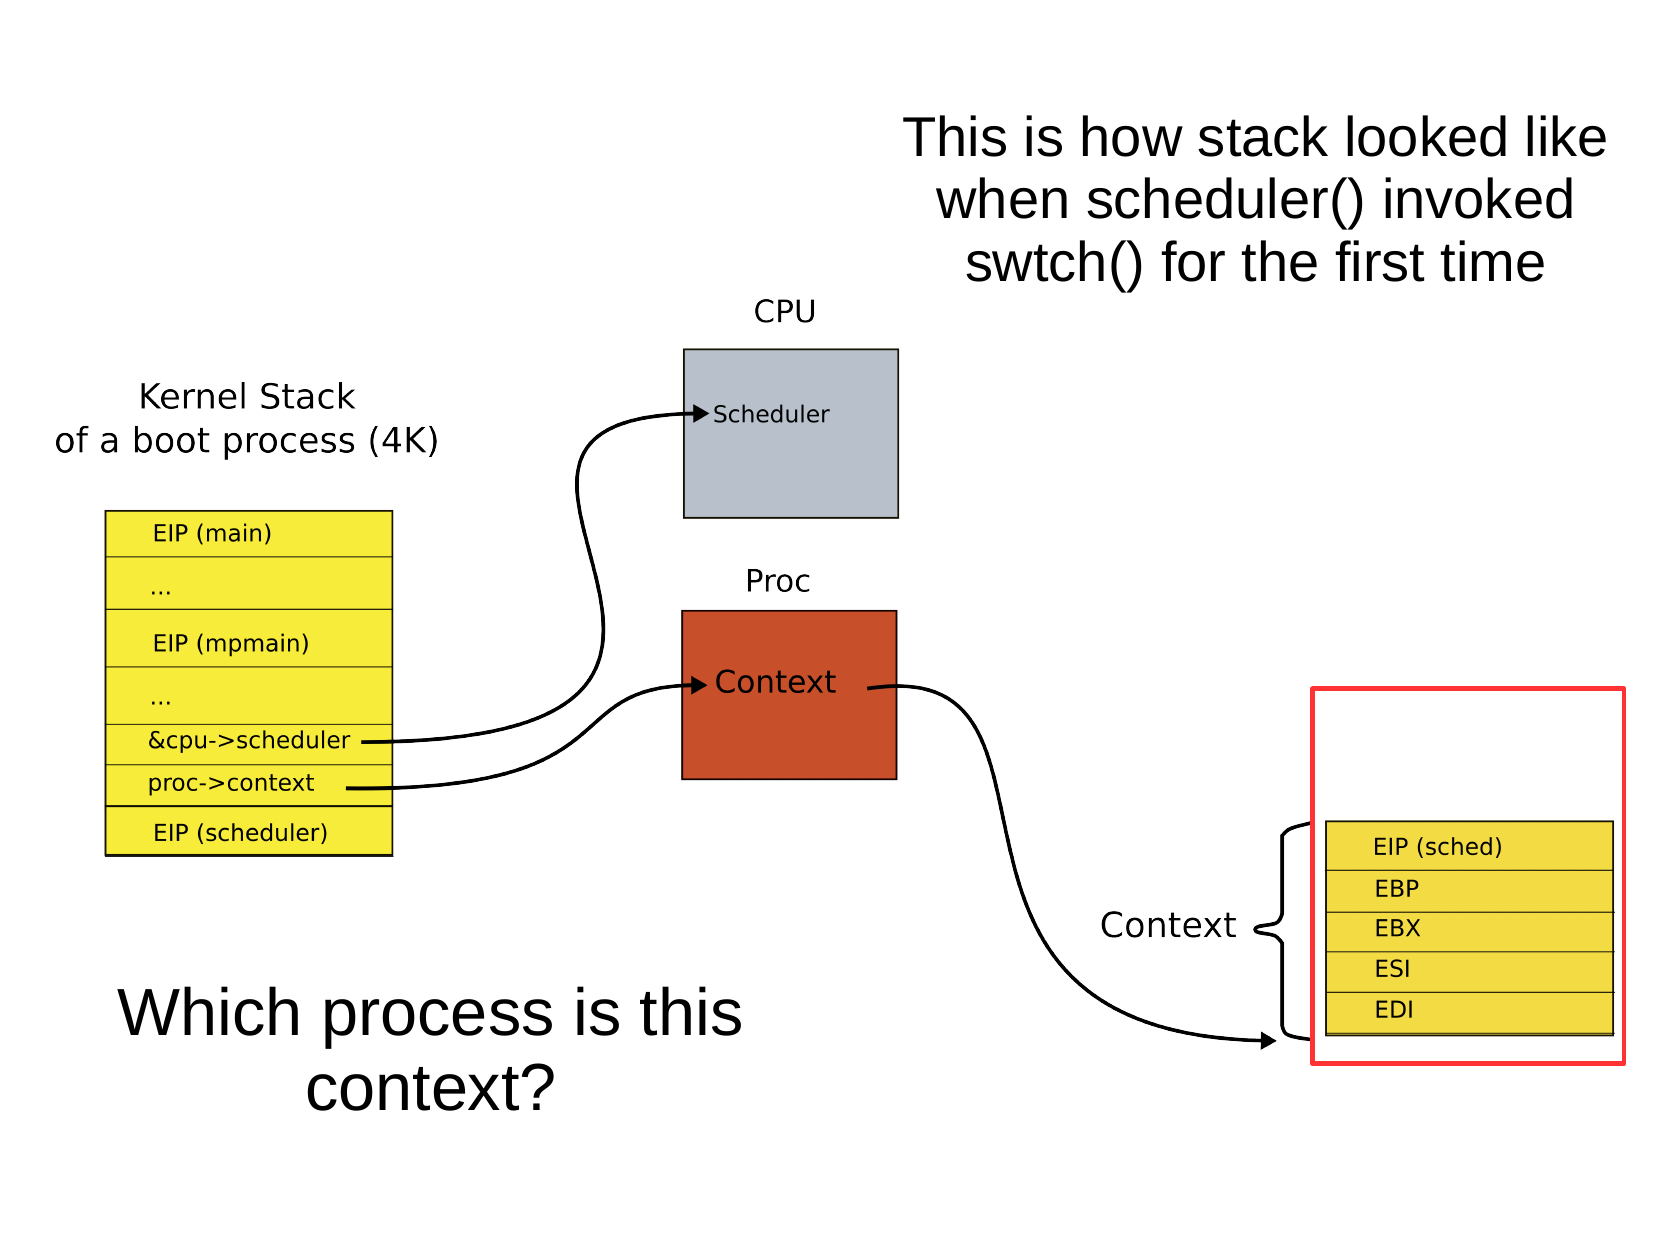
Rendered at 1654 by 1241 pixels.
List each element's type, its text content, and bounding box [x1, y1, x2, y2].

list Which process is this context? [75, 975, 788, 1126]
picture [1315, 691, 1615, 1050]
list This is how stack looked like when scheduler() invoked swtch() for the first time [900, 105, 1613, 301]
picture [56, 299, 1615, 1050]
